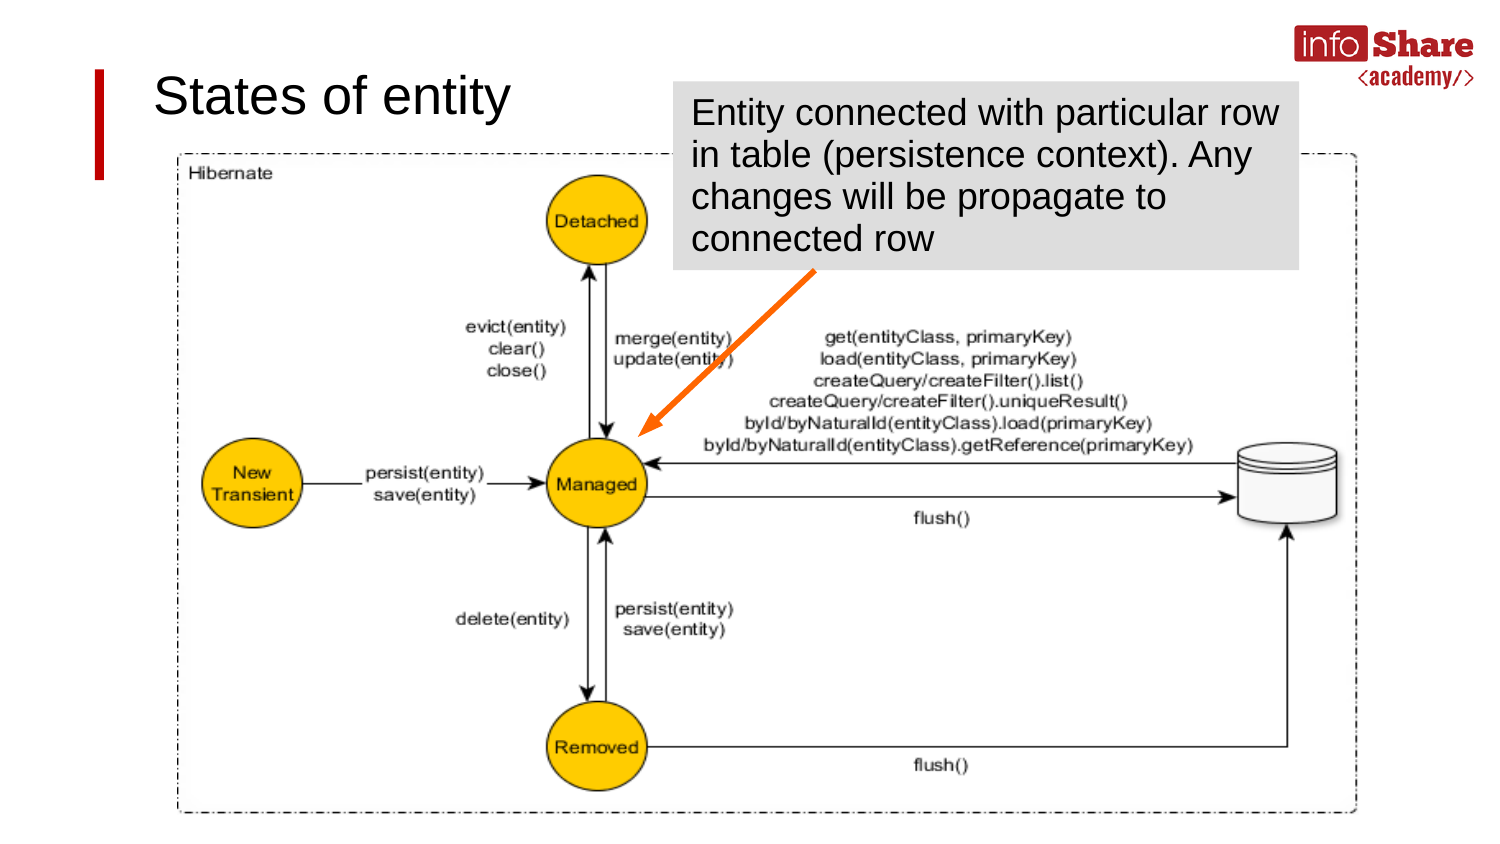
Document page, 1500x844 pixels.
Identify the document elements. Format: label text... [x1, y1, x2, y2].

picture [1267, 0, 1500, 117]
picture [177, 153, 1359, 815]
title States of entity [138, 45, 668, 187]
text_box Entity connected with particular row in table (persistence context). Any changes will be propagate to connected row [673, 81, 1300, 271]
